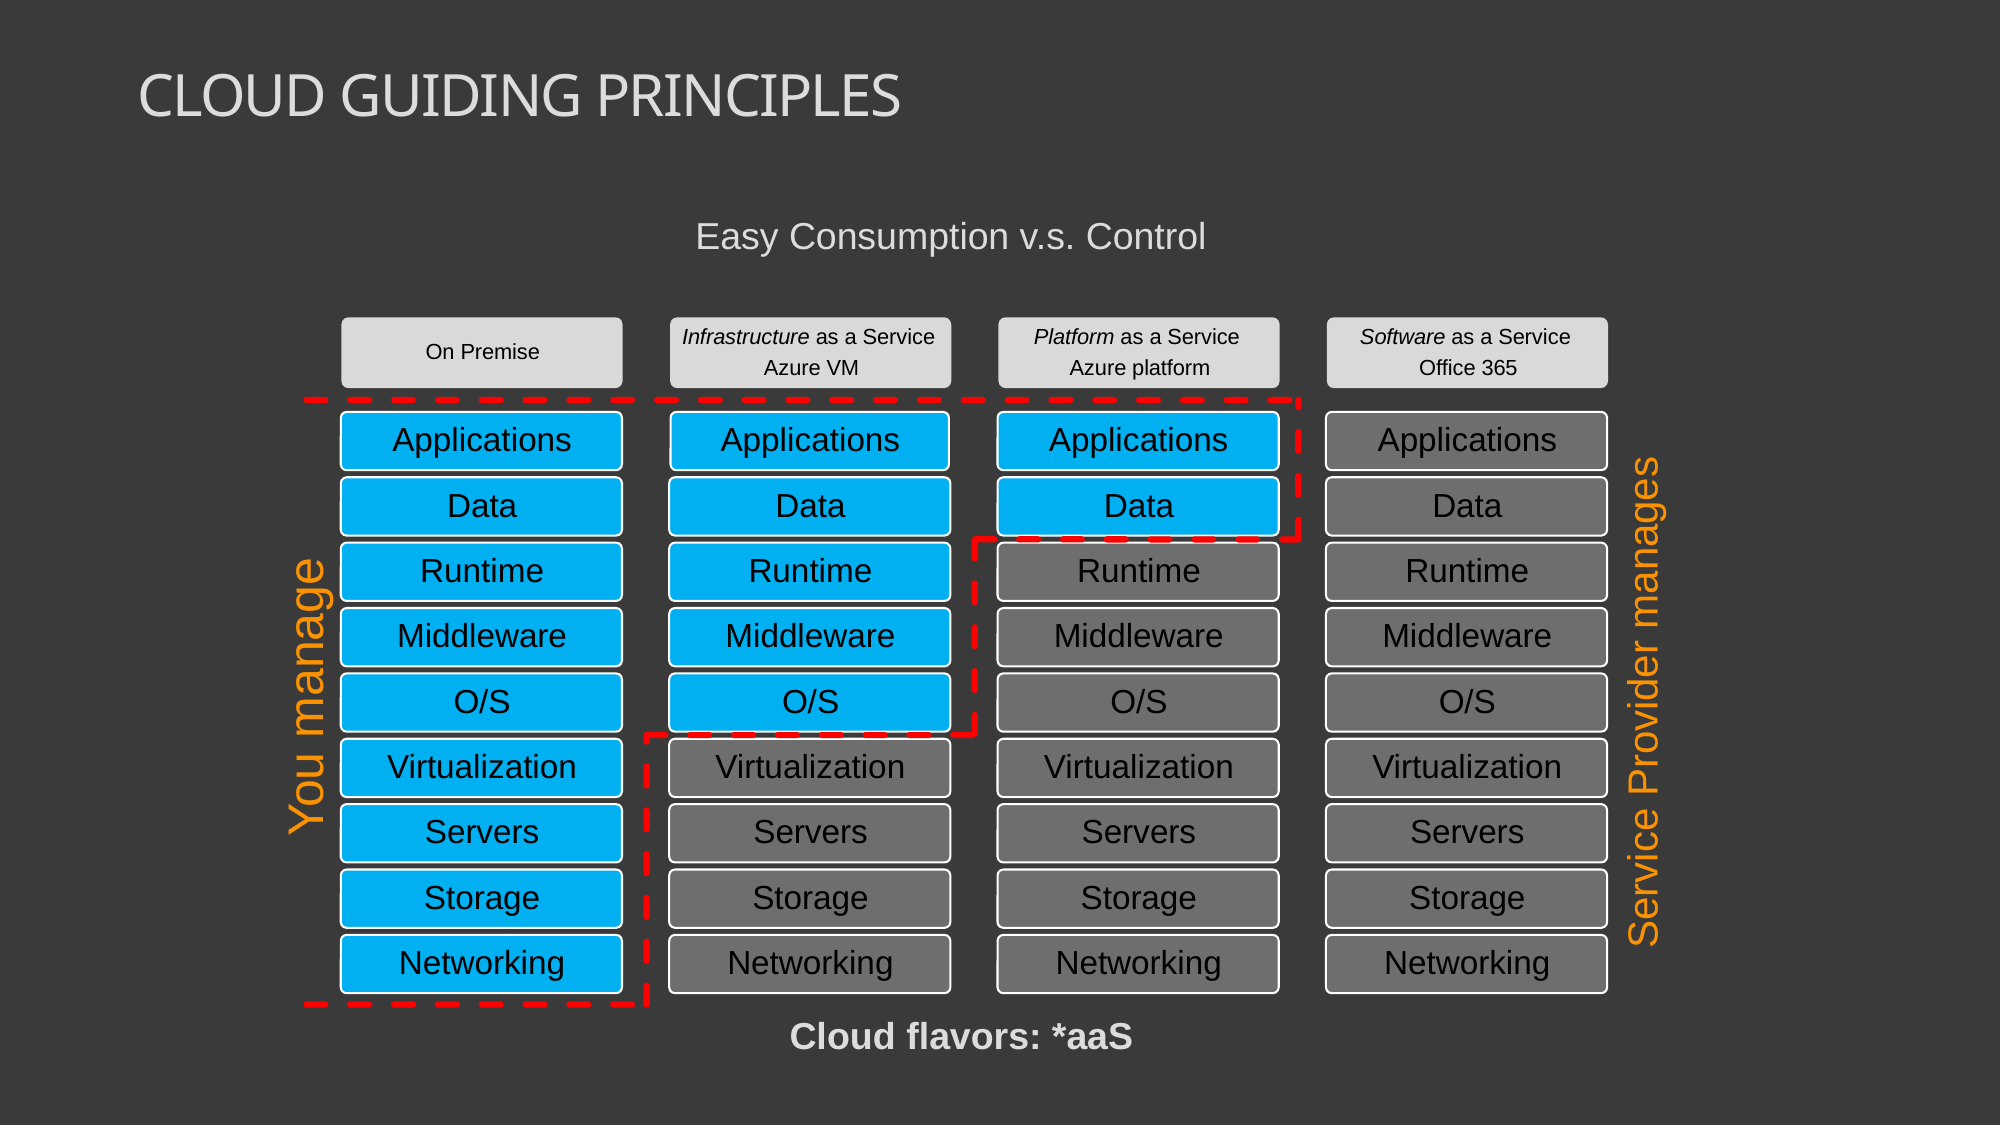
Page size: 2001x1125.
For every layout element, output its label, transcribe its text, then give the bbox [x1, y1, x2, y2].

text_box Networking [1325, 934, 1608, 994]
text_box Virtualization [1325, 738, 1608, 798]
text_box Applications [670, 411, 949, 471]
text_box Networking [997, 934, 1279, 994]
text_box Servers [669, 804, 951, 863]
text_box Servers [997, 804, 1279, 863]
text_box Data [1325, 477, 1608, 536]
text_box Networking [669, 934, 951, 994]
text_box Virtualization [997, 738, 1279, 798]
text_box O/S [367, 673, 622, 732]
text_box Runtime [997, 542, 1279, 601]
text_box Runtime [367, 542, 622, 601]
text_box Data [997, 477, 1279, 536]
text_box Storage [1325, 869, 1608, 928]
text_box Data [669, 477, 951, 536]
text_box Virtualization [669, 738, 951, 798]
text_box Data [367, 477, 622, 536]
text_box Cloud flavors: *aaS [774, 1004, 1149, 1065]
text_box Middleware [997, 607, 1279, 667]
text_box Easy Consumption v.s. Control [680, 204, 1406, 265]
title Cloud Guiding Principles [137, 59, 1863, 158]
text_box O/S [997, 673, 1279, 732]
text_box You manage [266, 406, 367, 988]
text_box Storage [669, 869, 951, 928]
text_box Servers [1325, 804, 1608, 863]
text_box Networking [340, 934, 622, 994]
text_box Infrastructure as a Service Azure VM [670, 317, 952, 389]
text_box Middleware [1325, 607, 1608, 667]
text_box O/S [1325, 673, 1608, 732]
text_box Storage [367, 869, 622, 928]
text_box Virtualization [367, 738, 622, 798]
text_box Servers [367, 804, 622, 863]
text_box Service Provider manages [1608, 411, 1709, 994]
text_box Runtime [669, 542, 951, 601]
text_box Applications [1325, 411, 1608, 471]
text_box Applications [997, 411, 1279, 471]
text_box Runtime [1325, 542, 1608, 601]
text_box Platform as a Service Azure platform [998, 317, 1280, 389]
text_box Middleware [367, 607, 622, 667]
text_box Applications [367, 411, 622, 471]
text_box Middleware [669, 607, 951, 667]
text_box O/S [669, 673, 951, 732]
text_box Storage [997, 869, 1279, 928]
text_box On Premise [341, 317, 623, 389]
text_box Software as a Service Office 365 [1326, 317, 1609, 389]
